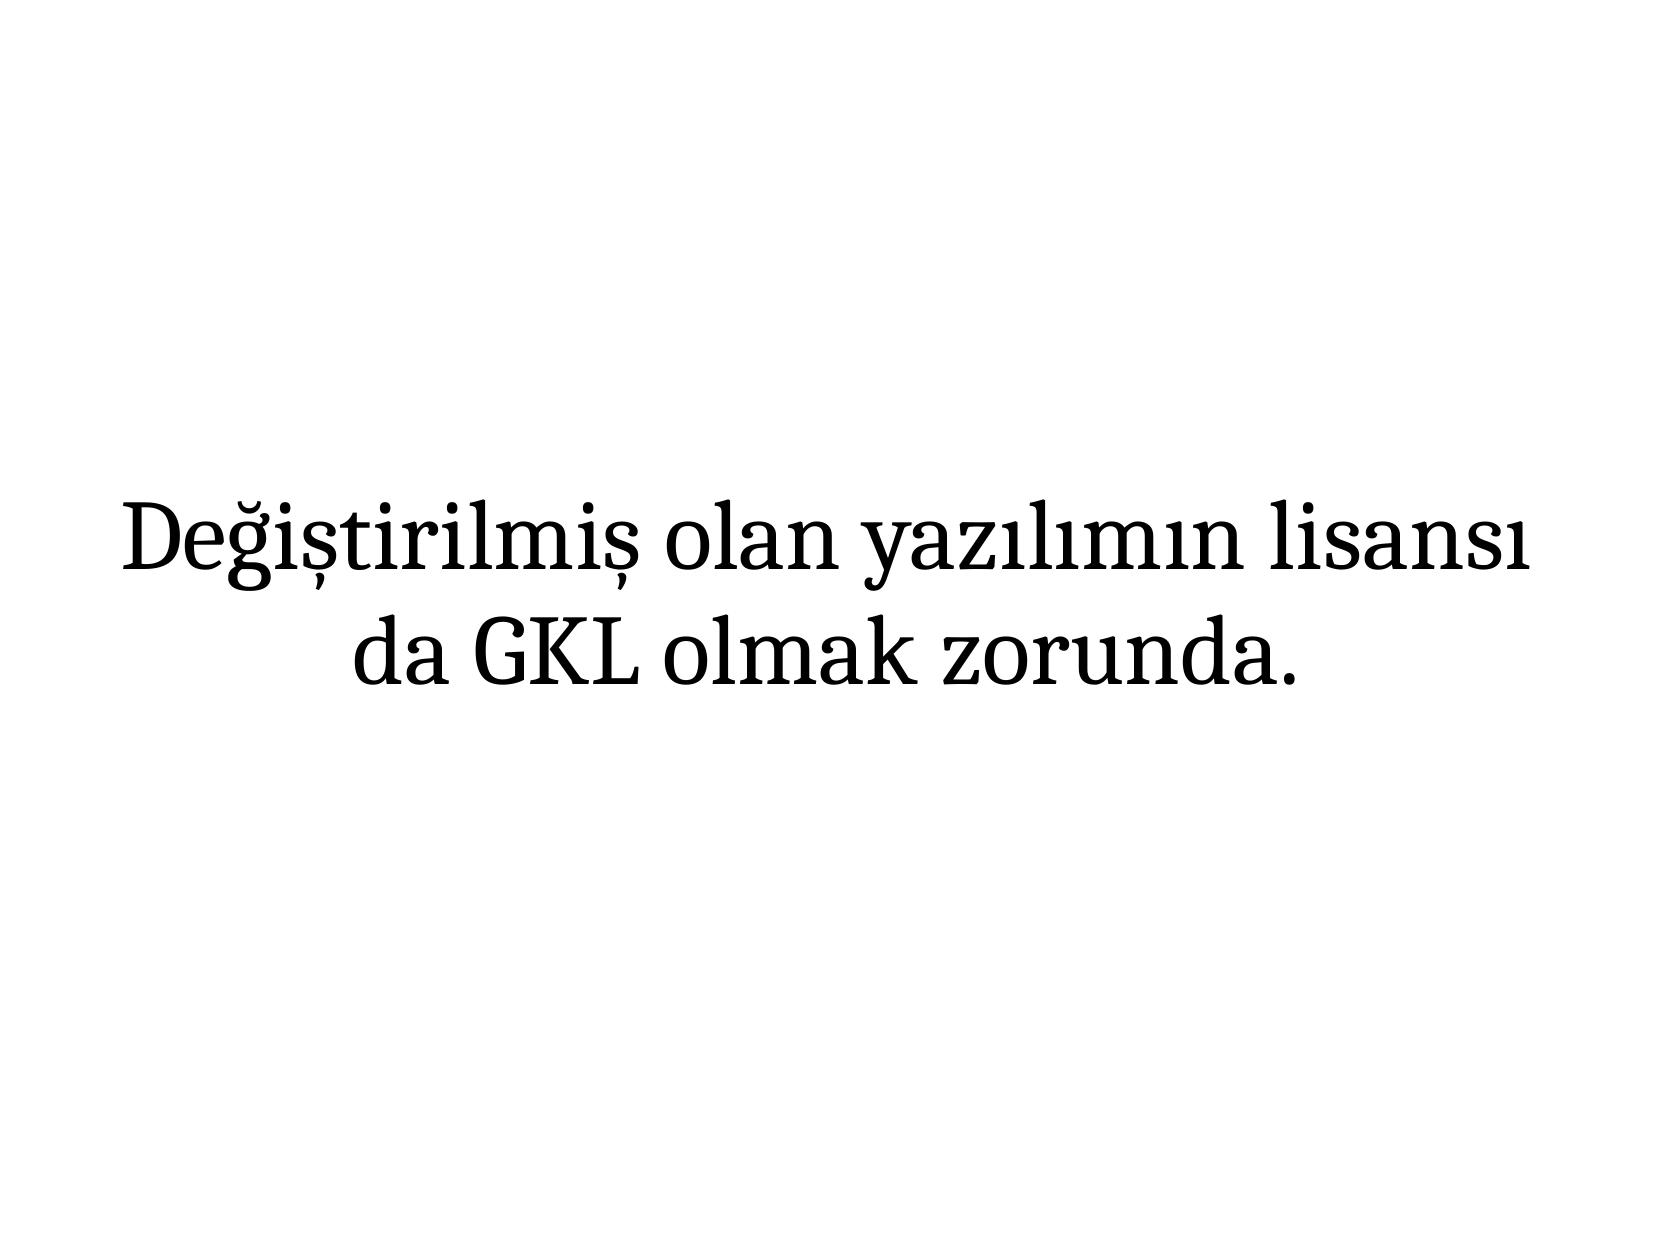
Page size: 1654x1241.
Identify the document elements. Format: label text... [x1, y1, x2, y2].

title Değiştirilmiş olan yazılımın lisansı da GKL olmak zorunda. [82, 281, 1571, 908]
